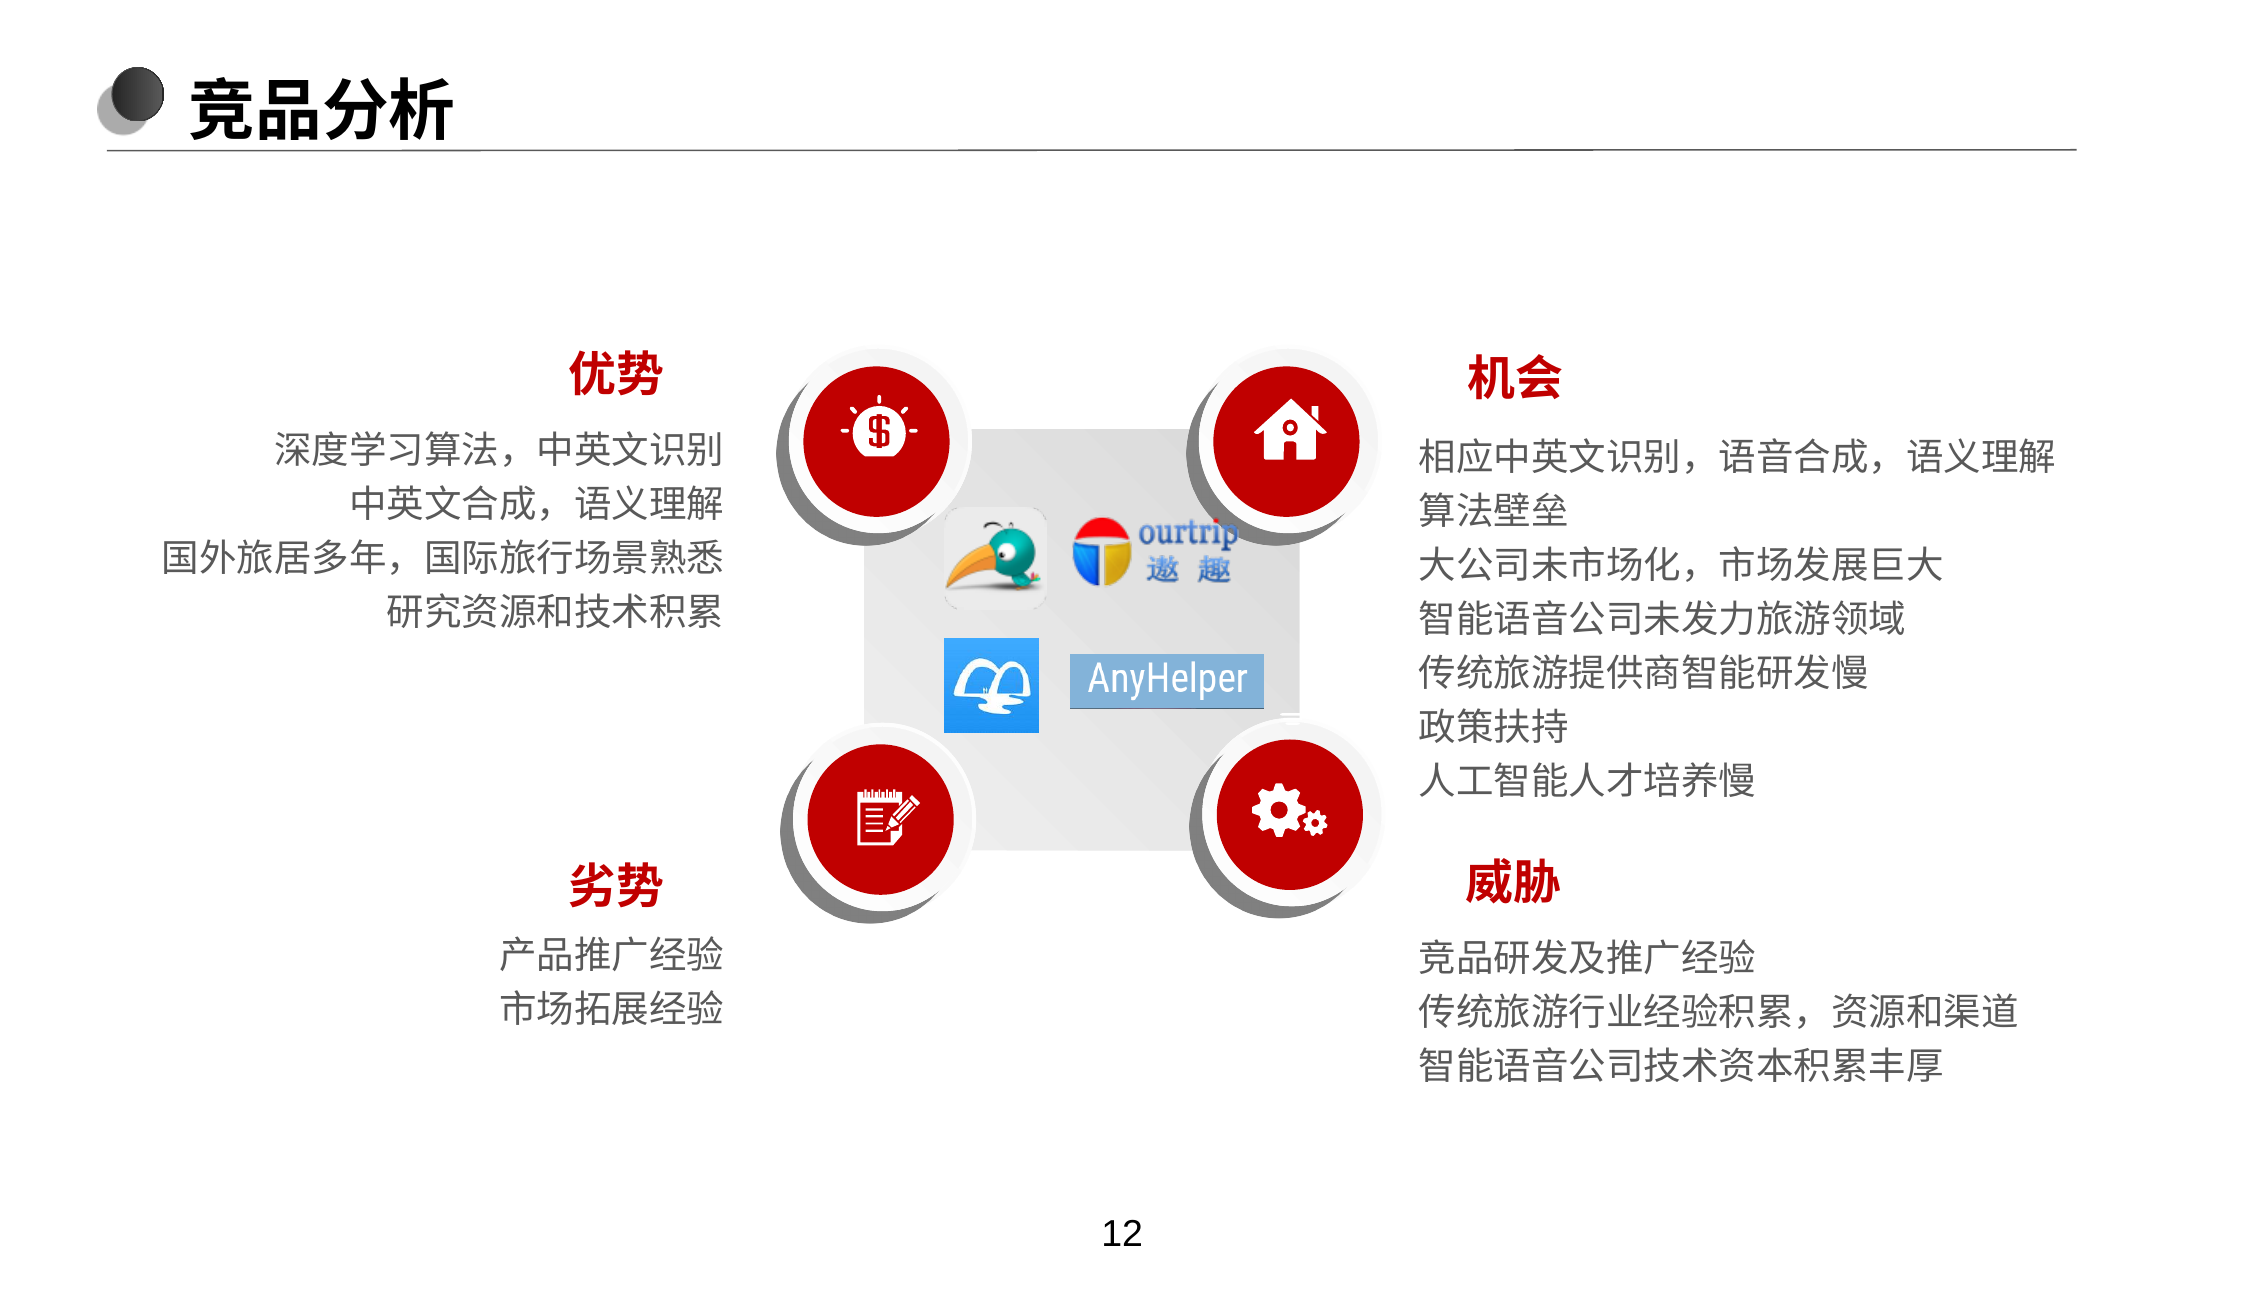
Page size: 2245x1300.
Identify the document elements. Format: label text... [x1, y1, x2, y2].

text_box 产品推广经验 市场拓展经验 [168, 914, 741, 1049]
text_box 竞品研发及推广经验 传统旅游行业经验积累，资源和渠道 智能语音公司技术资本积累丰厚 [1402, 917, 2079, 1052]
text_box 12 [1086, 1204, 1158, 1262]
text_box [111, 67, 164, 122]
picture [1070, 654, 1264, 709]
picture [944, 507, 1047, 610]
text_box 竞品分析 [351, 110, 368, 122]
text_box 优势 [503, 334, 729, 409]
text_box 竞品分析 [207, 110, 235, 115]
text_box [784, 344, 1386, 916]
picture [1070, 513, 1239, 592]
text_box 机会 [1402, 339, 1628, 414]
text_box 劣势 [503, 846, 729, 914]
picture [944, 638, 1039, 733]
text_box 竞品分析 [171, 59, 603, 122]
text_box 威胁 [1401, 843, 1627, 918]
text_box 竞品分析 [426, 107, 436, 122]
text_box 相应中英文识别，语音合成，语义理解算法壁垒 大公司未市场化，市场发展巨大 智能语音公司未发力旅游领域 传统旅游提供商智能研发慢 政策扶持 人工智能人才培养慢 [1402, 416, 2103, 551]
text_box 深度学习算法，中英文识别 中英文合成，语义理解 国外旅居多年，国际旅行场景熟悉 研究资源和技术积累 [59, 409, 741, 544]
